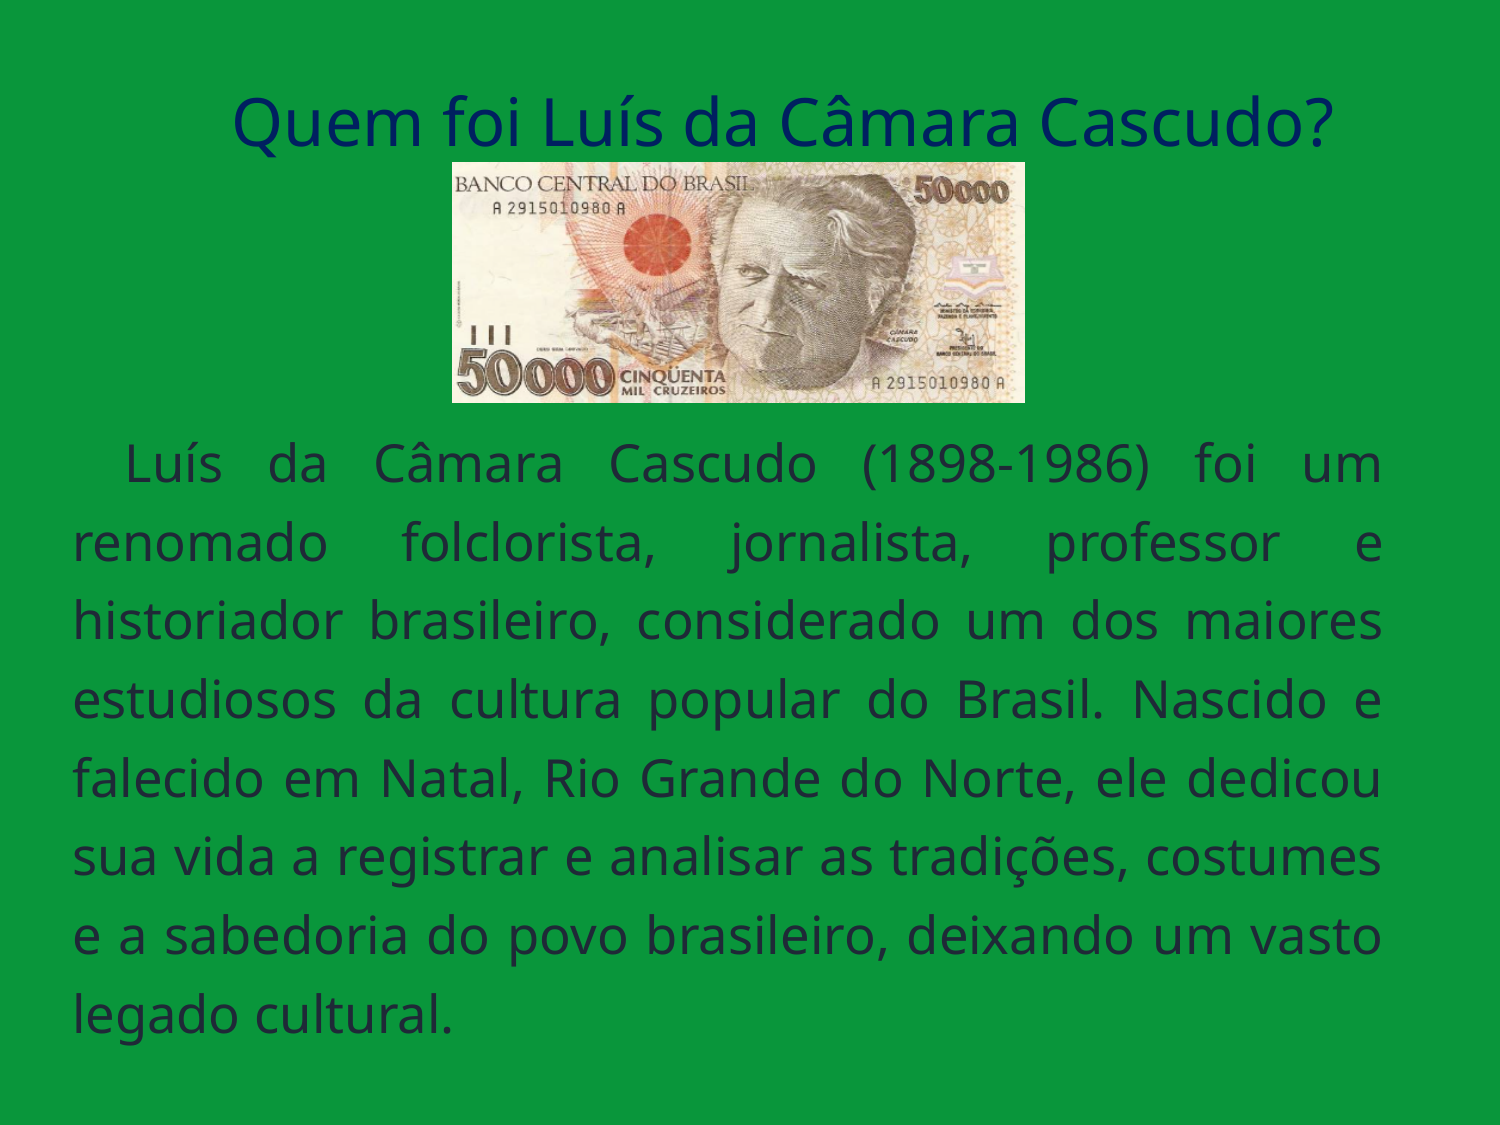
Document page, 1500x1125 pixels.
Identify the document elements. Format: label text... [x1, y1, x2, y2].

list Luís da Câmara Cascudo (1898-1986) foi um renomado folclorista, jornalista, professor e historiador brasileiro, considerado um dos maiores estudiosos da cultura popular do Brasil. Nascido e falecido em Natal, Rio Grande do Norte, ele dedicou sua vida a registrar e analisar as tradições, costumes e a sabedoria do povo brasileiro, deixando um vasto legado cultural. [57, 411, 1420, 1060]
picture [452, 162, 1025, 403]
title Quem foi Luís da Câmara Cascudo? [216, 68, 1380, 176]
